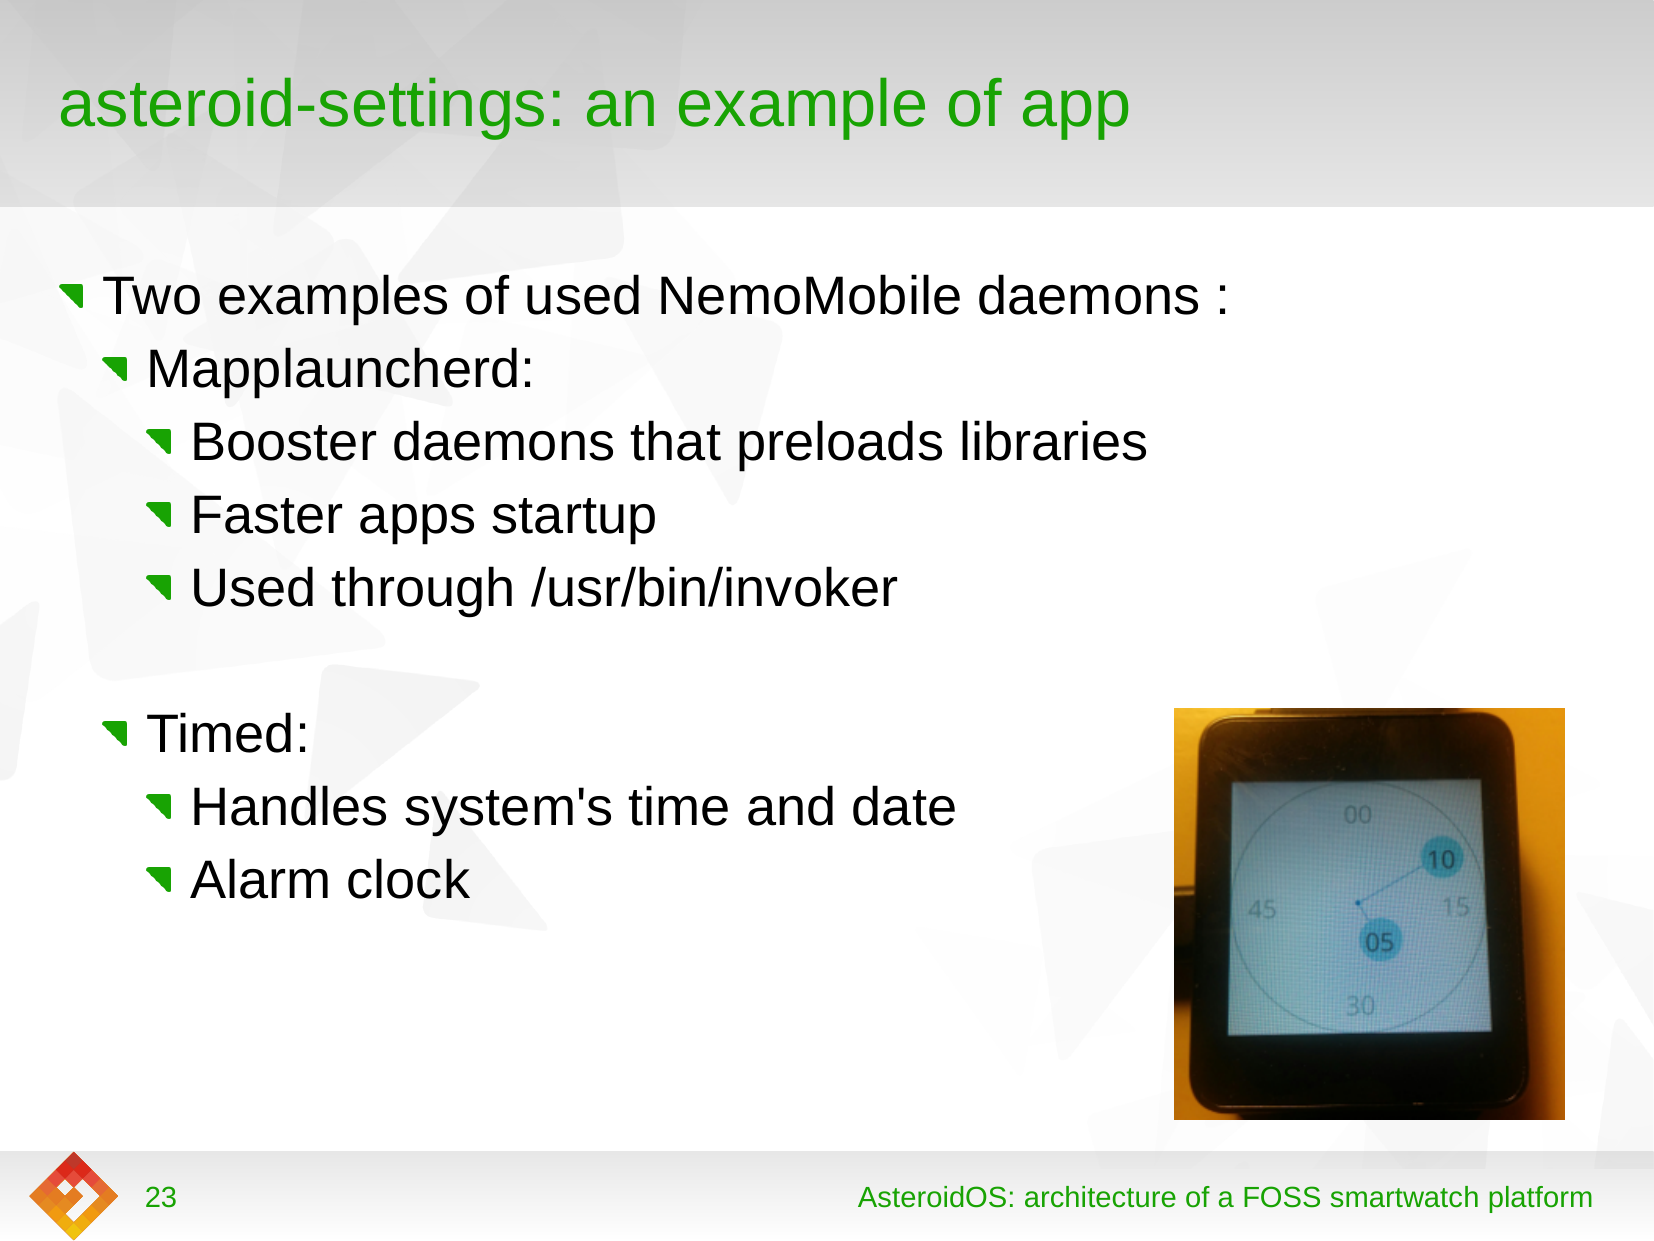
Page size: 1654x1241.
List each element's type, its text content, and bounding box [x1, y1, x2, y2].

title asteroid-settings: an example of app [59, 29, 1595, 178]
picture [0, 0, 783, 931]
list Two examples of used NemoMobile daemons : Mapplauncherd: Booster daemons that preloads libraries Faster apps startup Used through /usr/bin/invoker Timed: Handles system's time and date Alarm clock [59, 265, 1595, 1056]
picture [915, 548, 1654, 1169]
